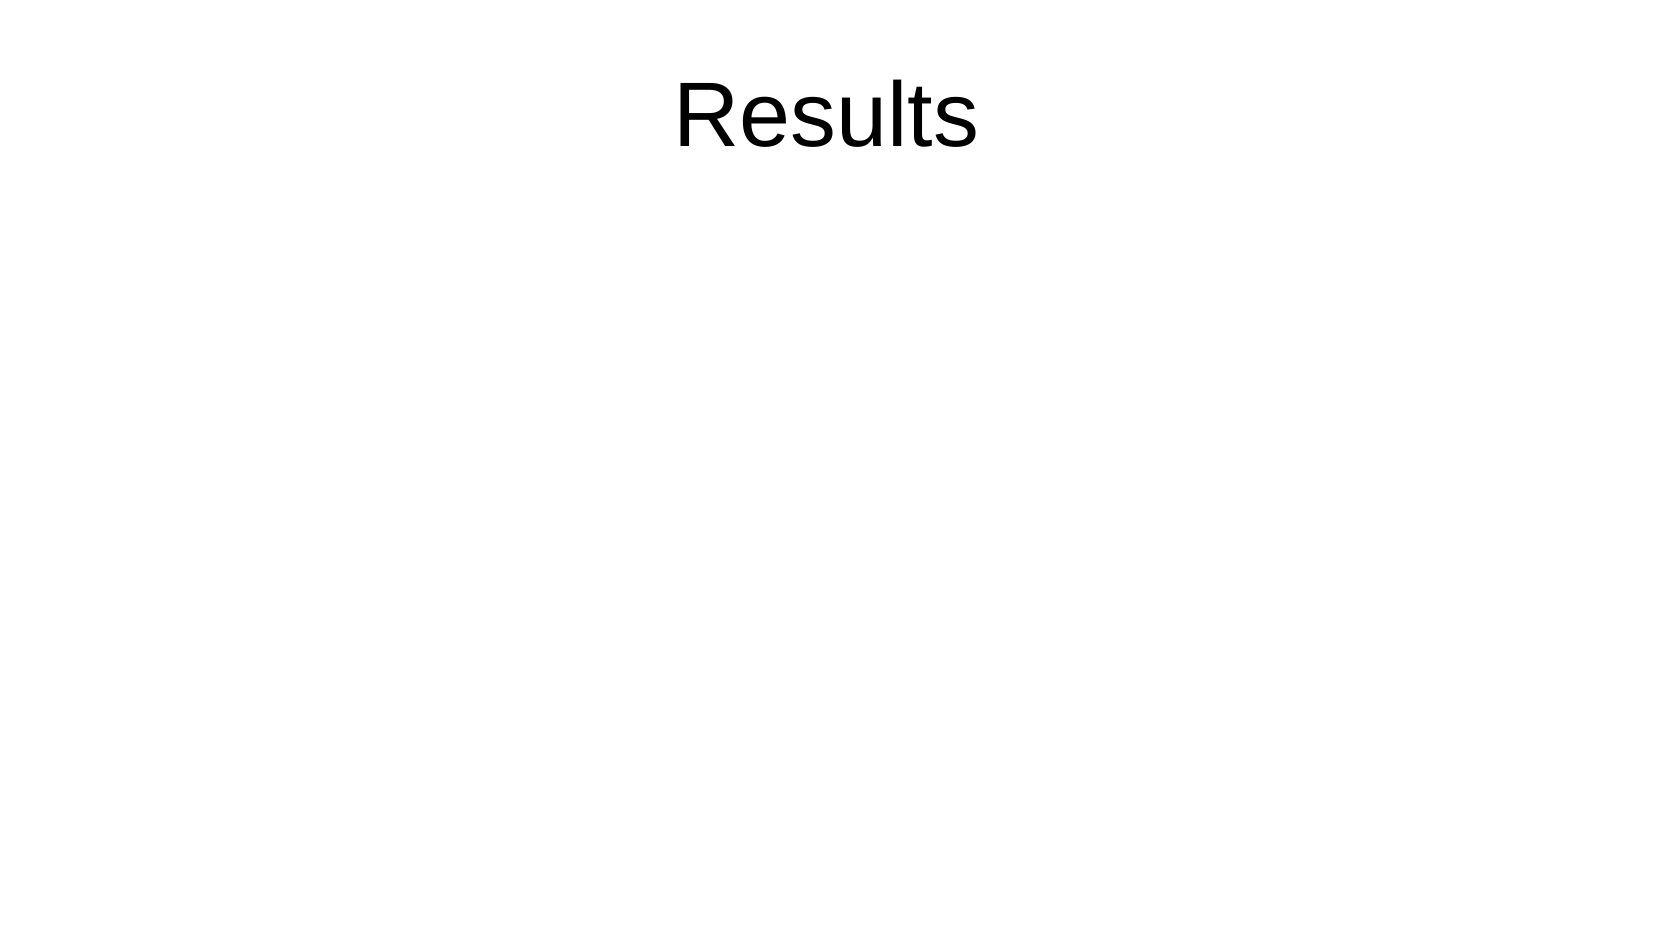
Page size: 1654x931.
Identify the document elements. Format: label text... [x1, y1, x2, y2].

title Results [82, 37, 1571, 193]
